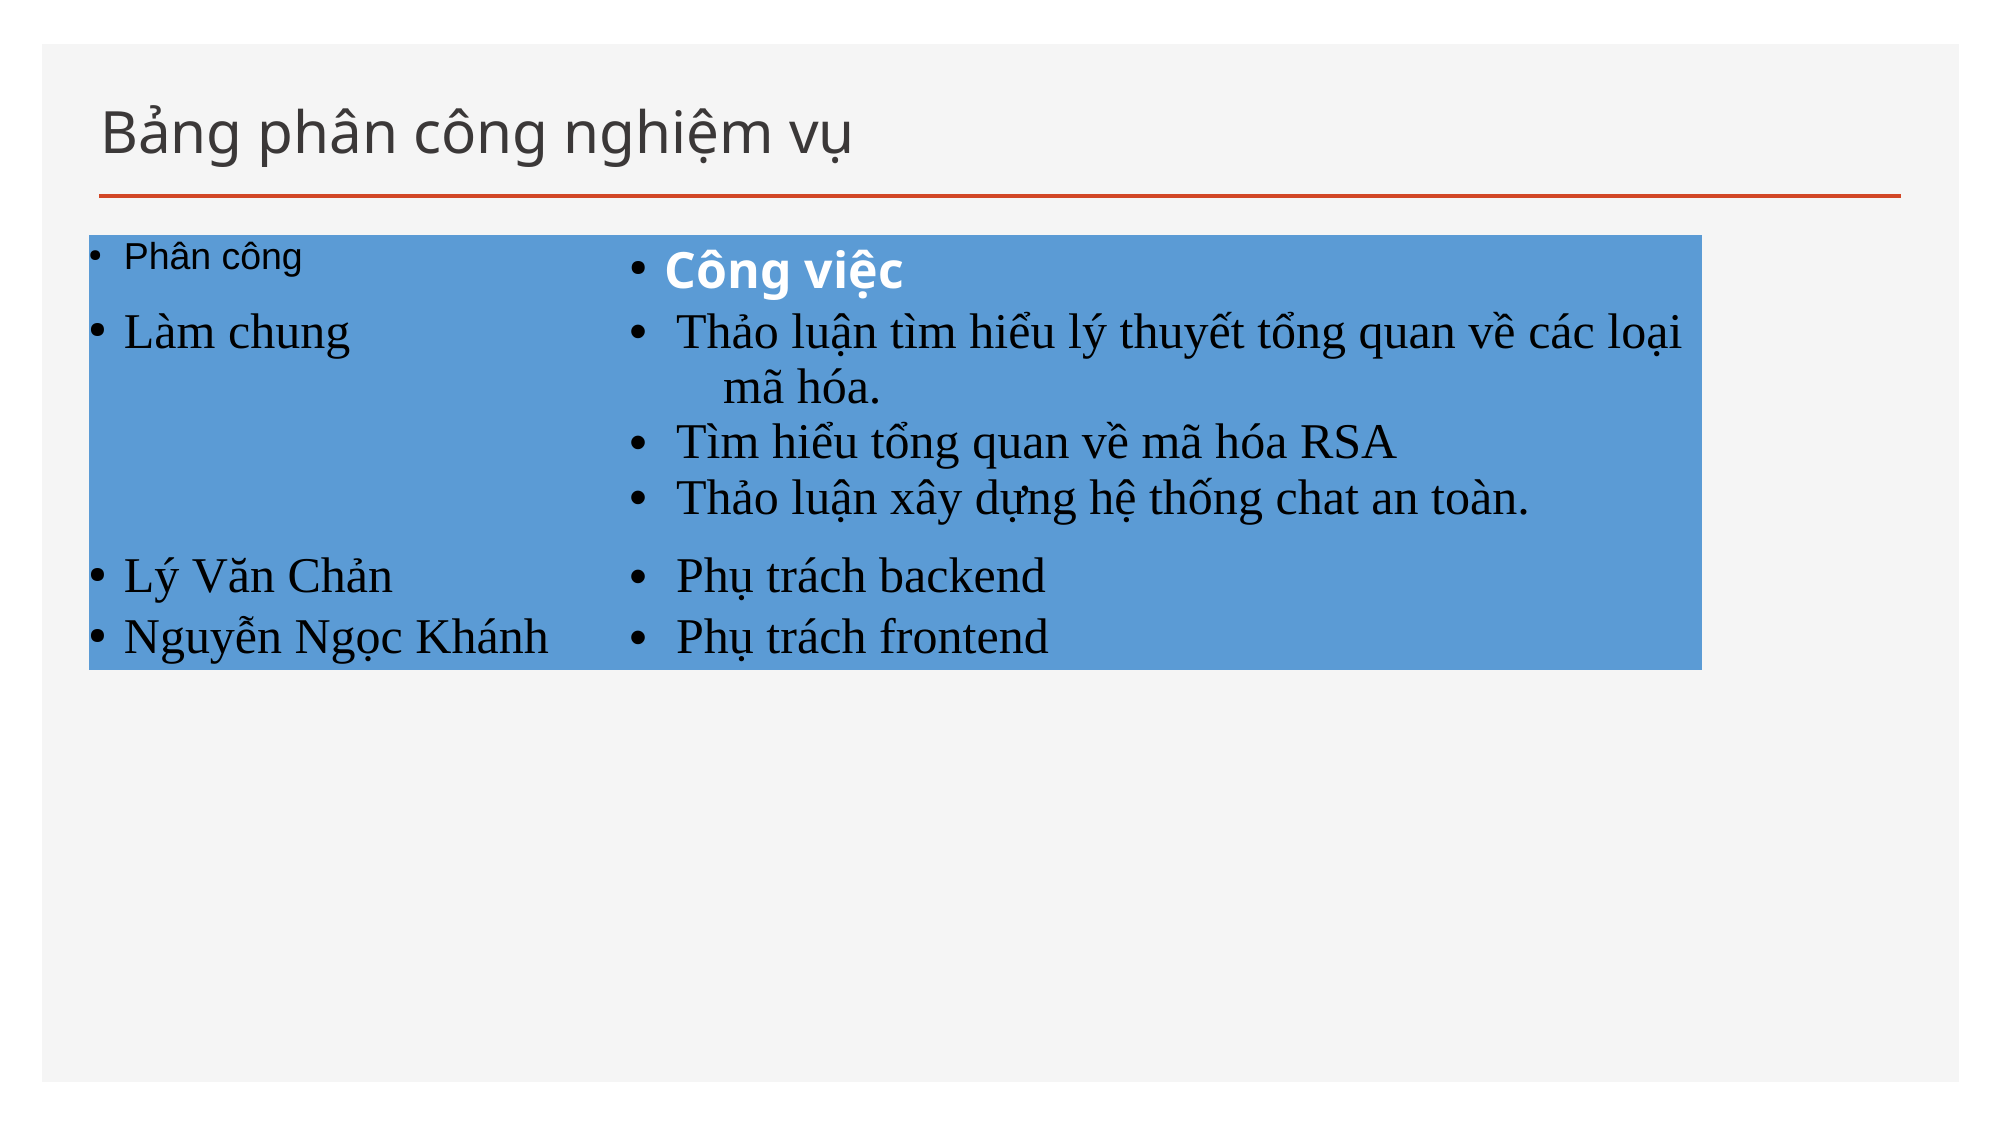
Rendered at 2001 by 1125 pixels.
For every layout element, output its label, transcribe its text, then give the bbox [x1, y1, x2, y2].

table_cell Lý Văn Chản [89, 548, 629, 609]
table_cell Phụ trách frontend [629, 609, 1702, 670]
table_cell Làm chung [89, 304, 629, 548]
title Bảng phân công nghiệm vụ [85, 73, 1214, 179]
table_header Phân công [89, 235, 629, 304]
table_cell Phụ trách backend [629, 548, 1702, 609]
table_cell Thảo luận tìm hiểu lý thuyết tổng quan về các loại mã hóa. Tìm hiểu tổng quan về mã hóa RSA Thảo luận xây dựng hệ thống chat an toàn. [629, 304, 1702, 548]
table_cell Nguyễn Ngọc Khánh [89, 609, 629, 670]
table_header Công việc [629, 235, 1702, 304]
